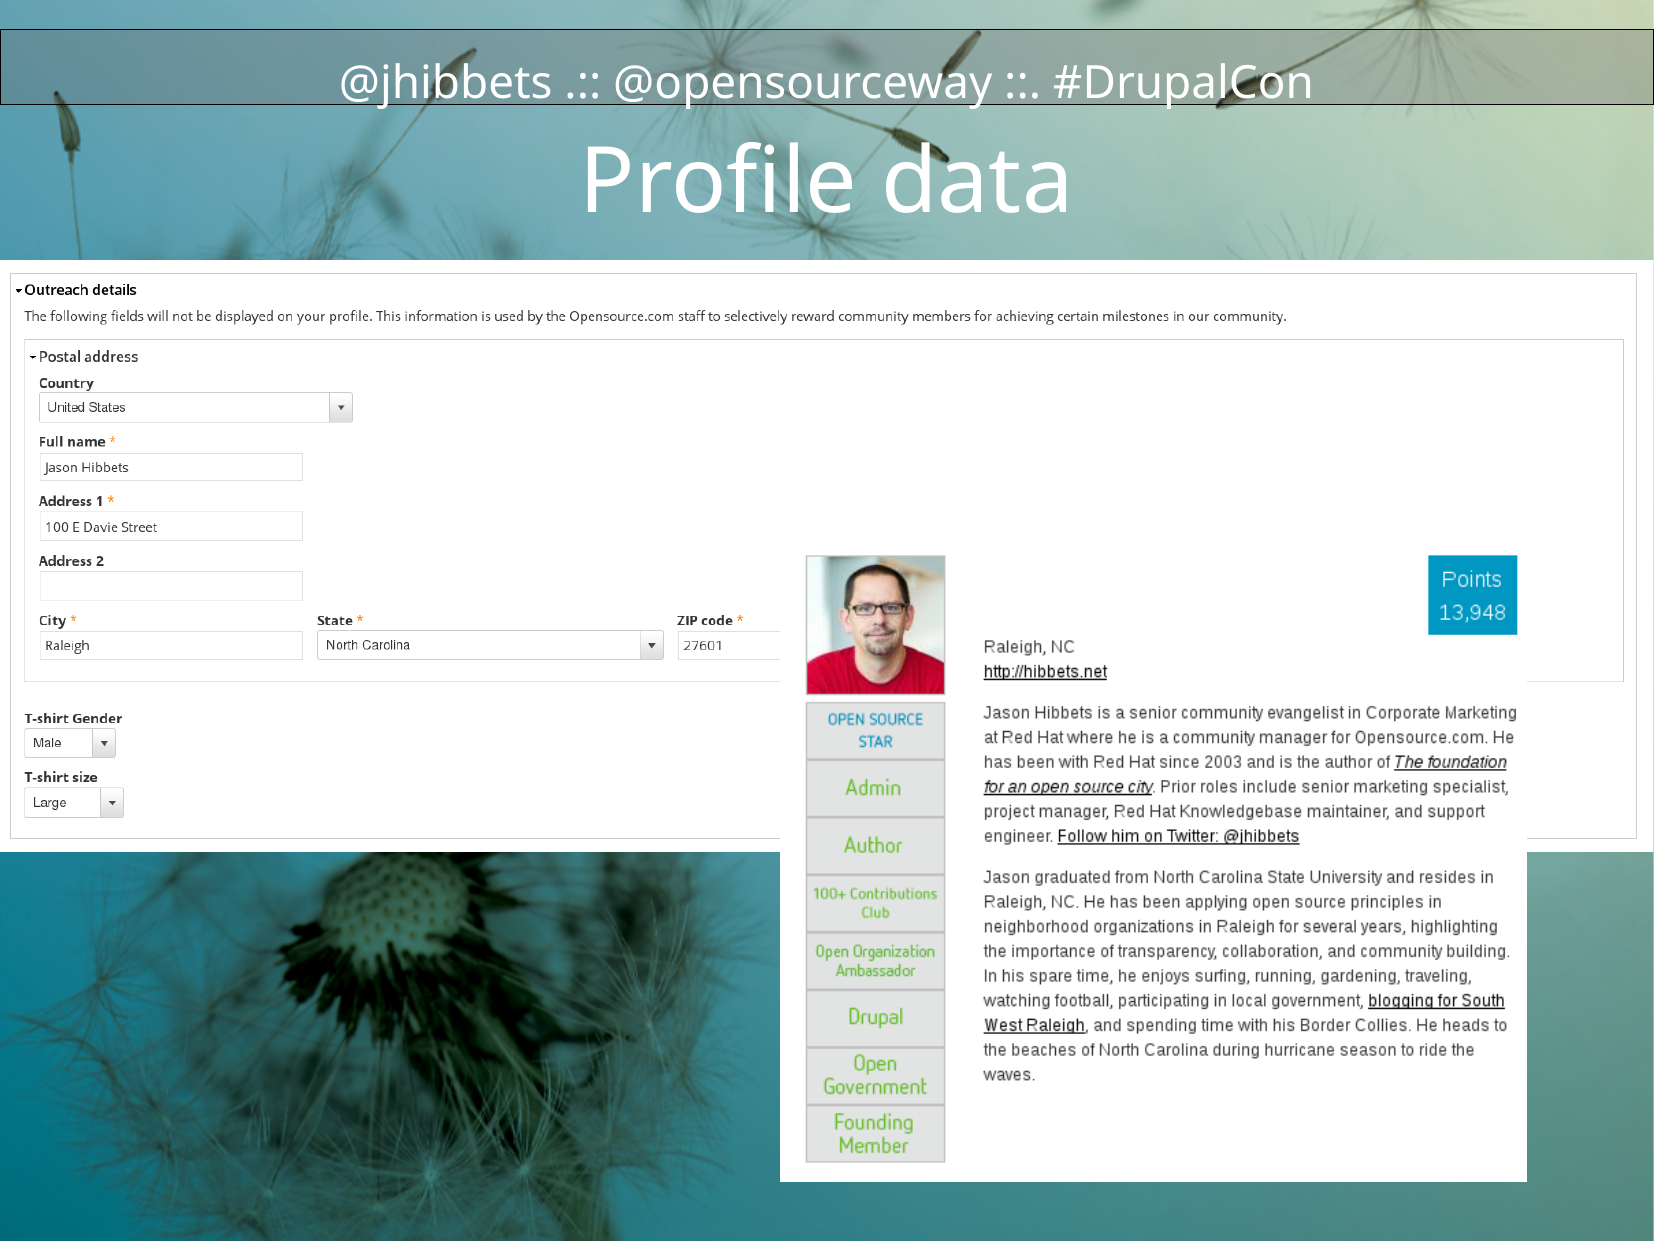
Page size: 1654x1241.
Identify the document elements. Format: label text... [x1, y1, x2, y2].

picture [0, 105, 1654, 1241]
title Profile data [82, 73, 1571, 260]
picture [0, 0, 1654, 29]
